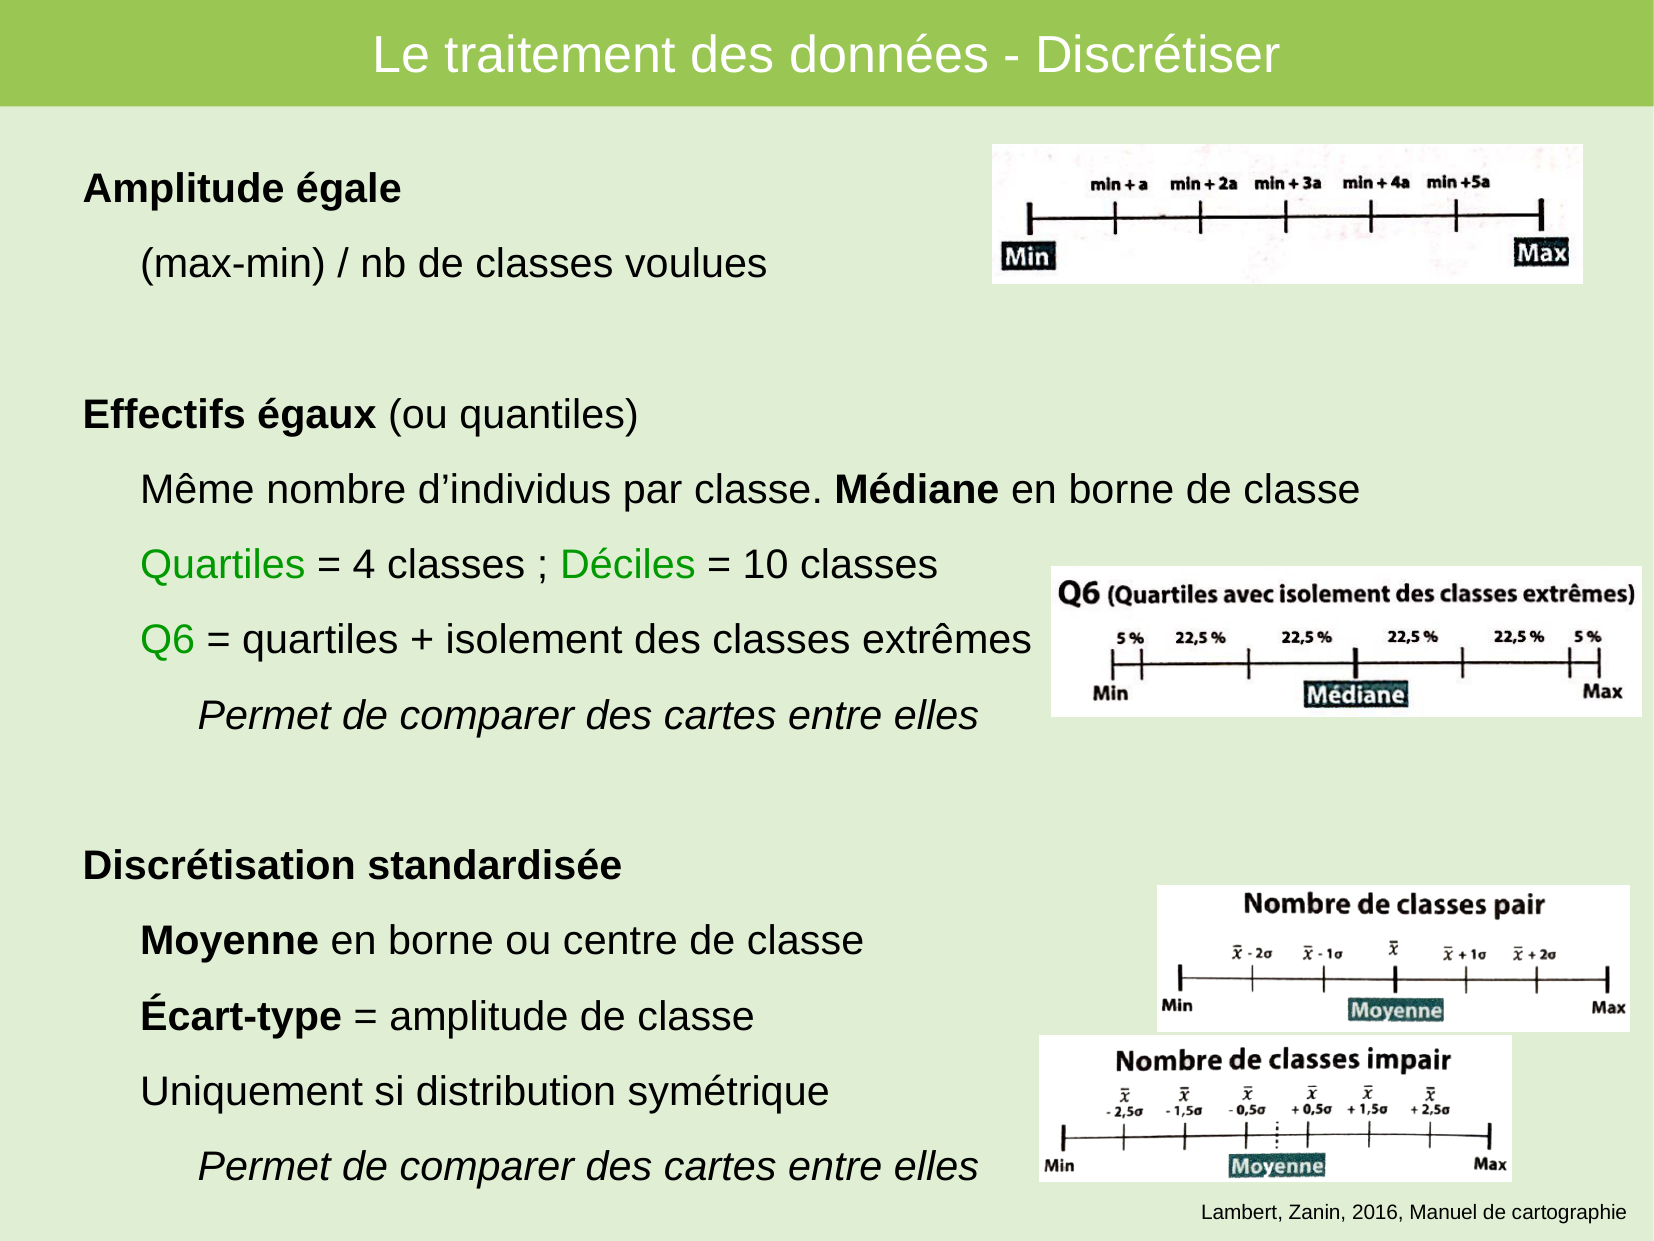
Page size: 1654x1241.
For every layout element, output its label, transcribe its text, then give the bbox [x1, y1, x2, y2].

picture [992, 144, 1583, 284]
picture [1039, 1035, 1512, 1182]
list Amplitude égale (max-min) / nb de classes voulues Effectifs égaux (ou quantiles) Même nombre d’individus par classe. Médiane en borne de classe Quartiles = 4 classes ; Déciles = 10 classes Q6 = quartiles + isolement des classes extrêmes Permet de comparer des cartes entre elles Discrétisation standardisée Moyenne en borne ou centre de classe Écart-type = amplitude de classe Uniquement si distribution symétrique Permet de comparer des cartes entre elles [82, 165, 1571, 1193]
picture [1157, 885, 1630, 1032]
picture [1051, 566, 1642, 717]
title Le traitement des données - Discrétiser [82, 19, 1571, 89]
text_box Lambert, Zanin, 2016, Manuel de cartographie [1015, 1192, 1642, 1232]
